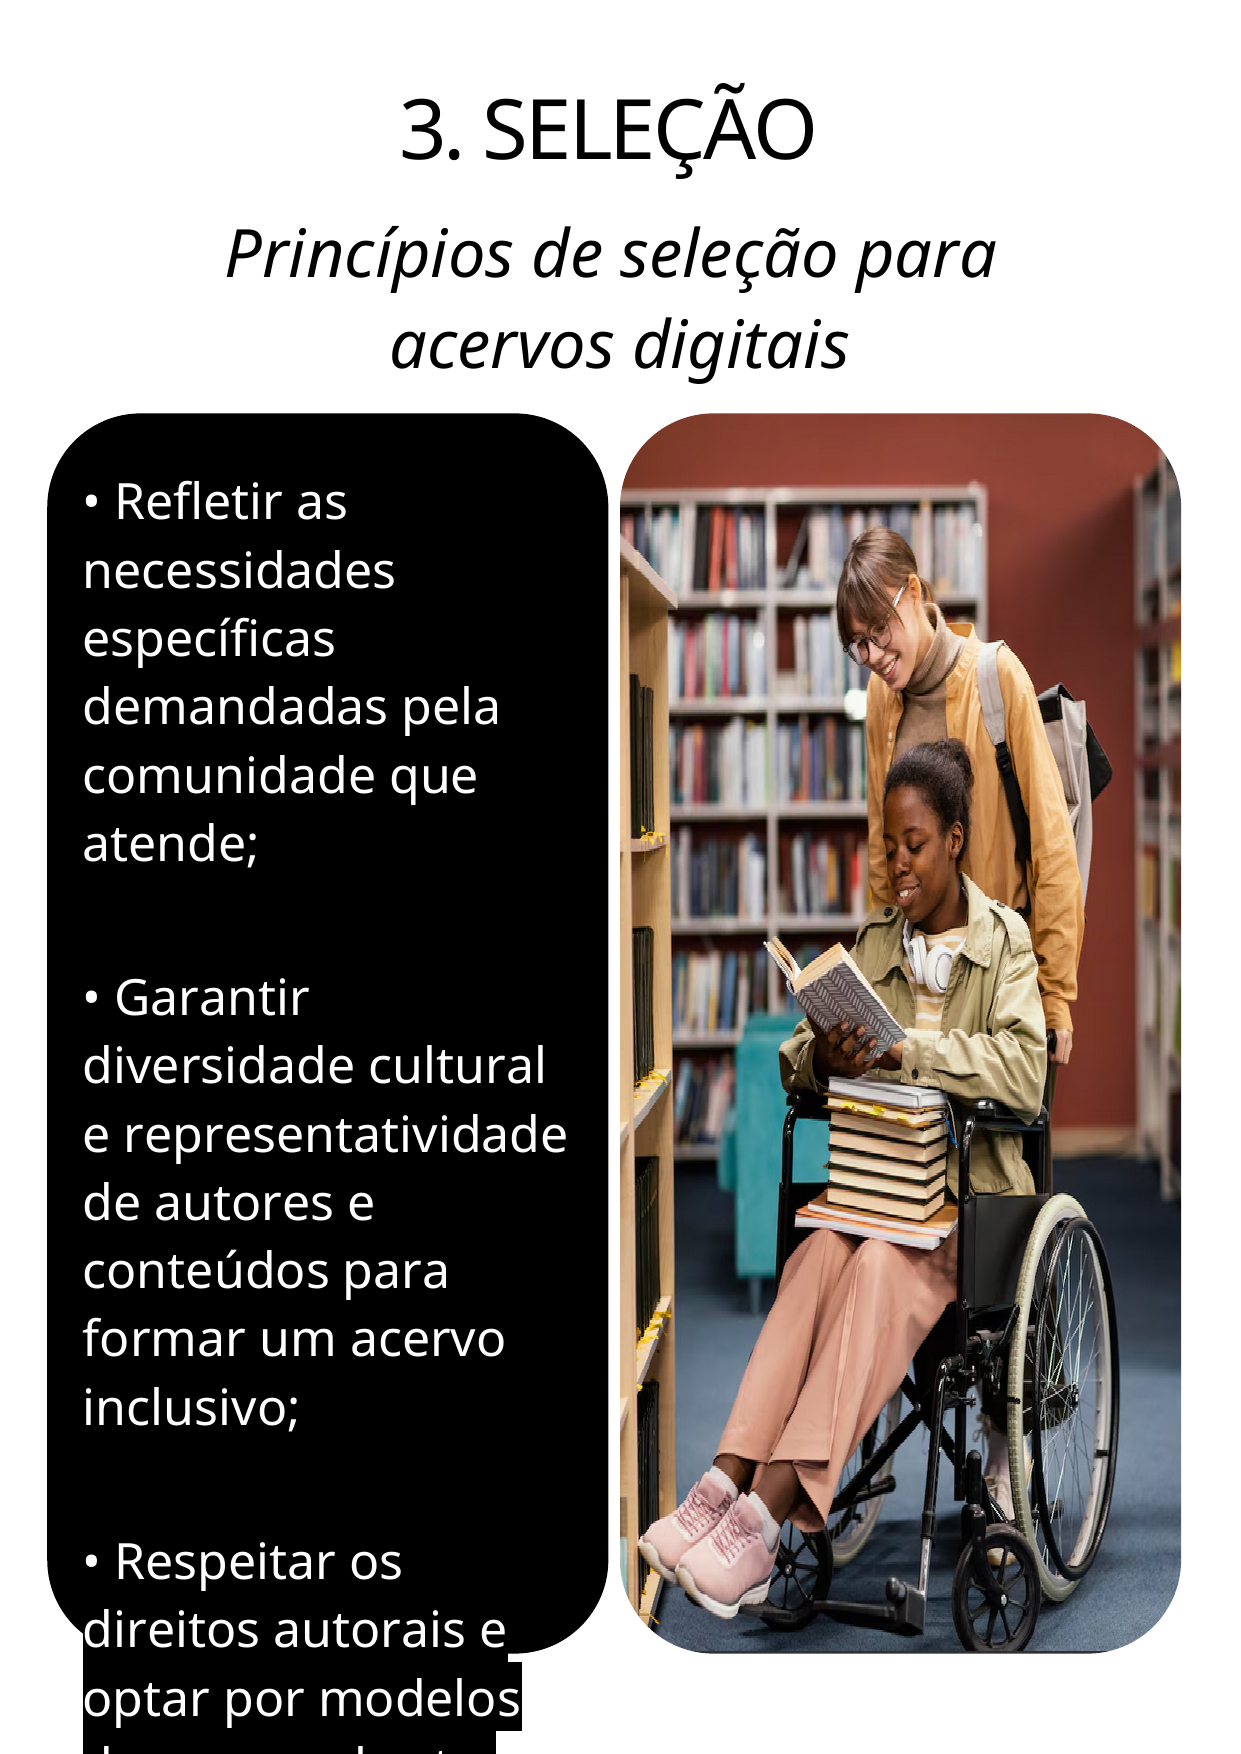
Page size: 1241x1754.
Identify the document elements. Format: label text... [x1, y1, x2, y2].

text_box [620, 413, 1182, 1654]
text_box 3. seleção [59, 70, 1182, 178]
text_box [47, 413, 609, 1654]
text_box Princípios de seleção para acervos digitais [59, 206, 1182, 364]
text_box • Refletir as necessidades específicas demandadas pela comunidade que atende; • Garantir diversidade cultural e representatividade de autores e conteúdos para formar um acervo inclusivo; • Respeitar os direitos autorais e optar por modelos de acesso aberto. [82, 466, 585, 1619]
